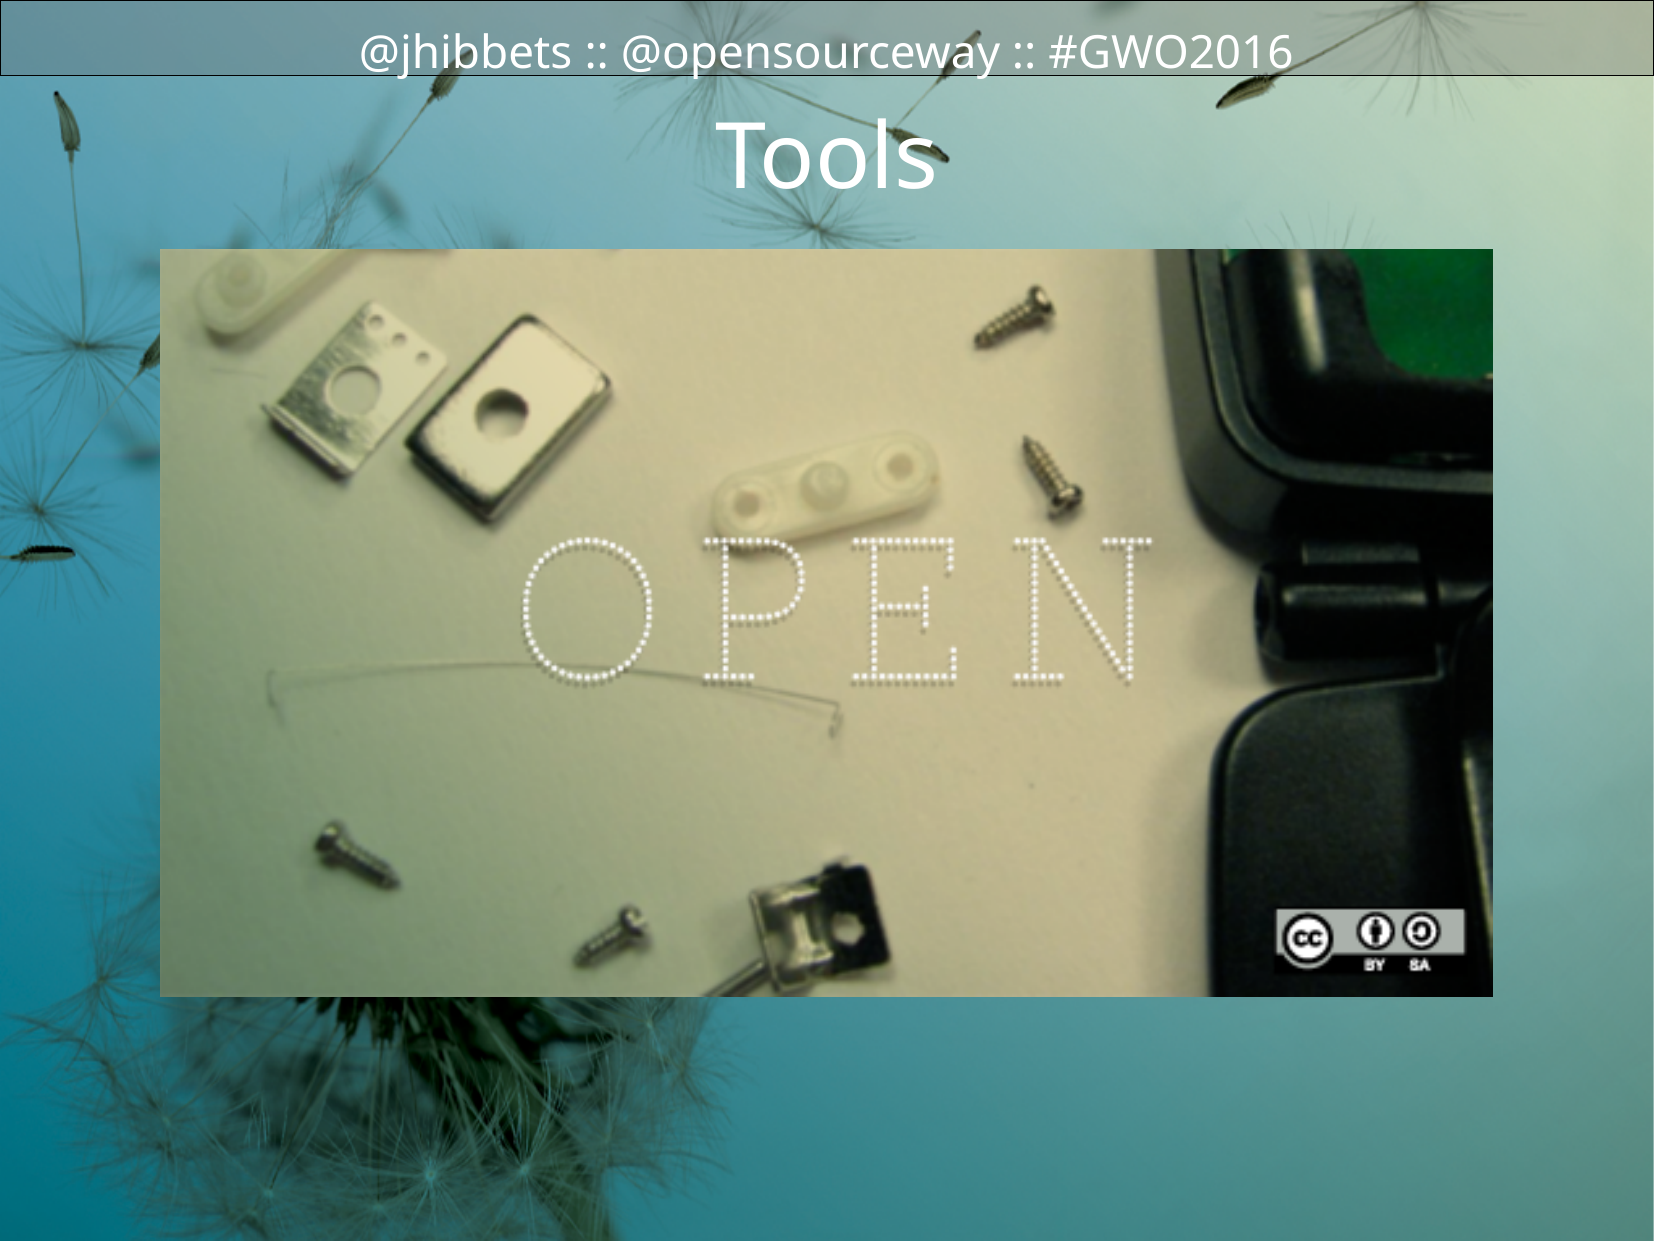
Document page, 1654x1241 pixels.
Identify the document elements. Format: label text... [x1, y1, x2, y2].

picture [0, 76, 1654, 1241]
title Tools [82, 49, 1571, 257]
